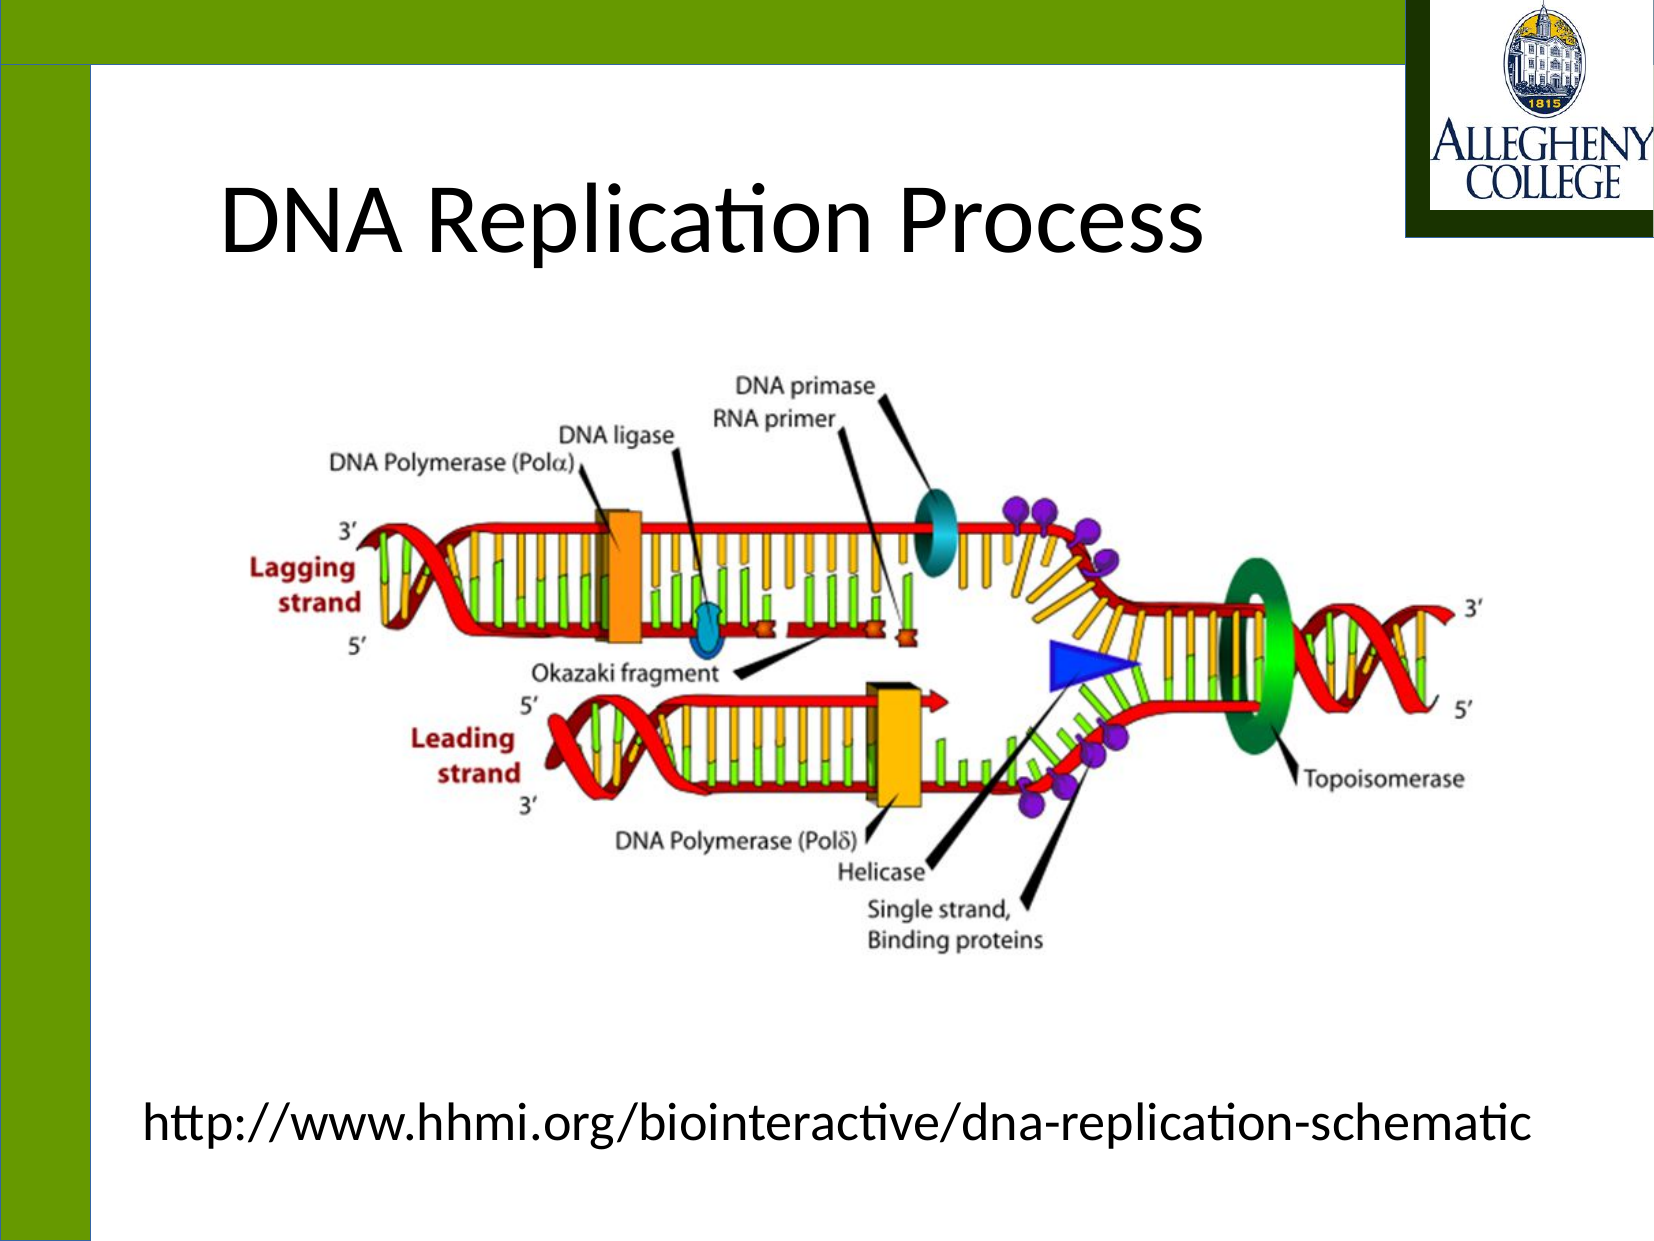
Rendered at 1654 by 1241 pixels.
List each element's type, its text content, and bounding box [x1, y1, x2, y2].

title DNA Replication Process [129, 108, 1296, 316]
title http://www.hhmi.org/biointeractive/dna-replication-schematic [94, 982, 1583, 1190]
picture [1430, 0, 1654, 210]
text_box [0, 0, 1654, 1241]
picture [207, 104, 1516, 982]
